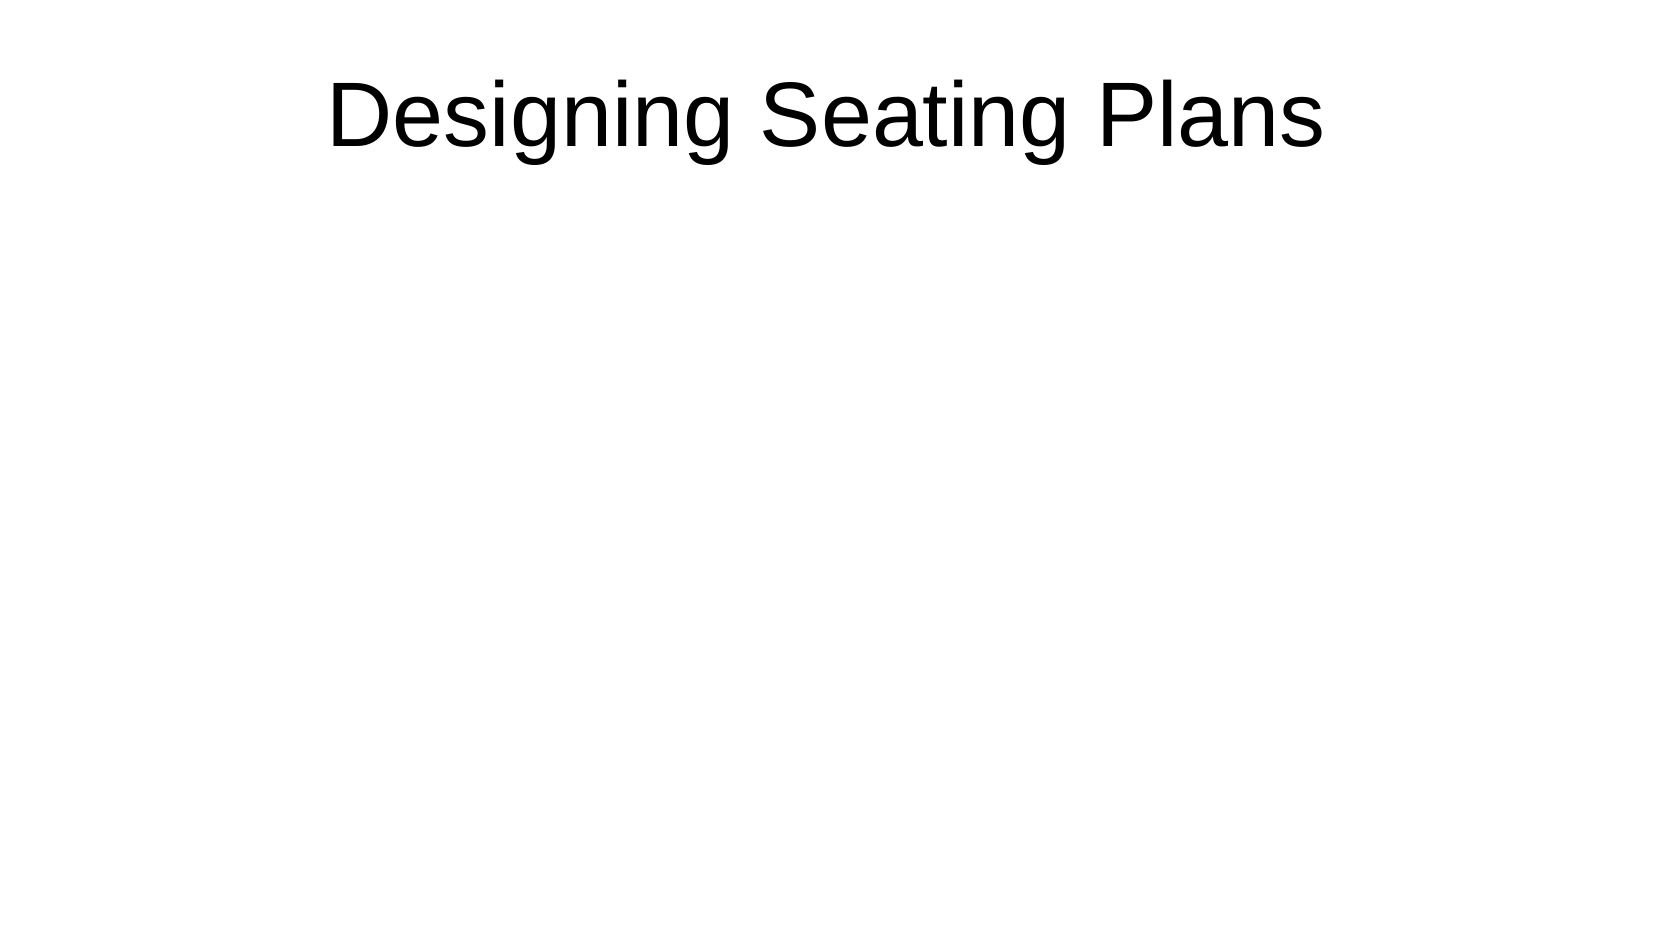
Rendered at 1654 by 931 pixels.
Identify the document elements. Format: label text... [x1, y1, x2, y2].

title Designing Seating Plans [82, 37, 1571, 193]
